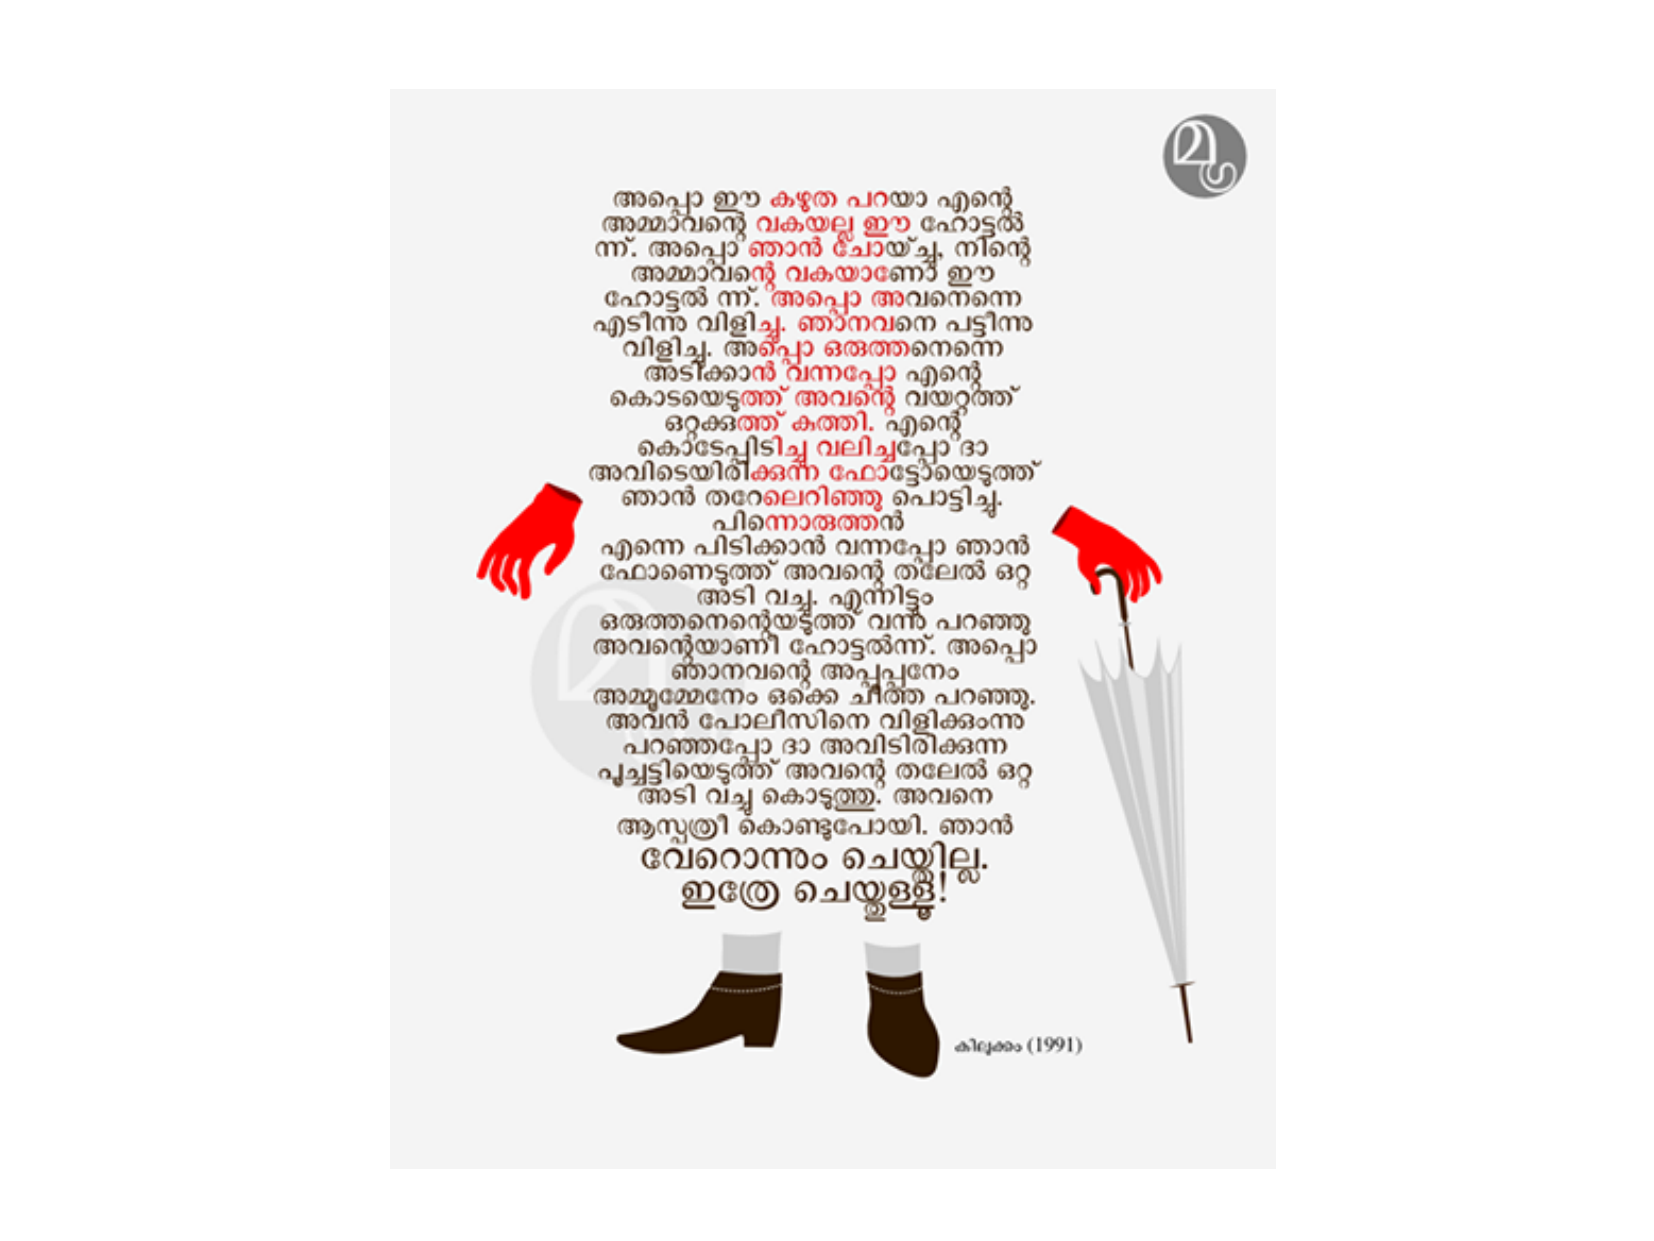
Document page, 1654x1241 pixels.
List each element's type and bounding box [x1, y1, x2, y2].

picture [390, 89, 1276, 1169]
